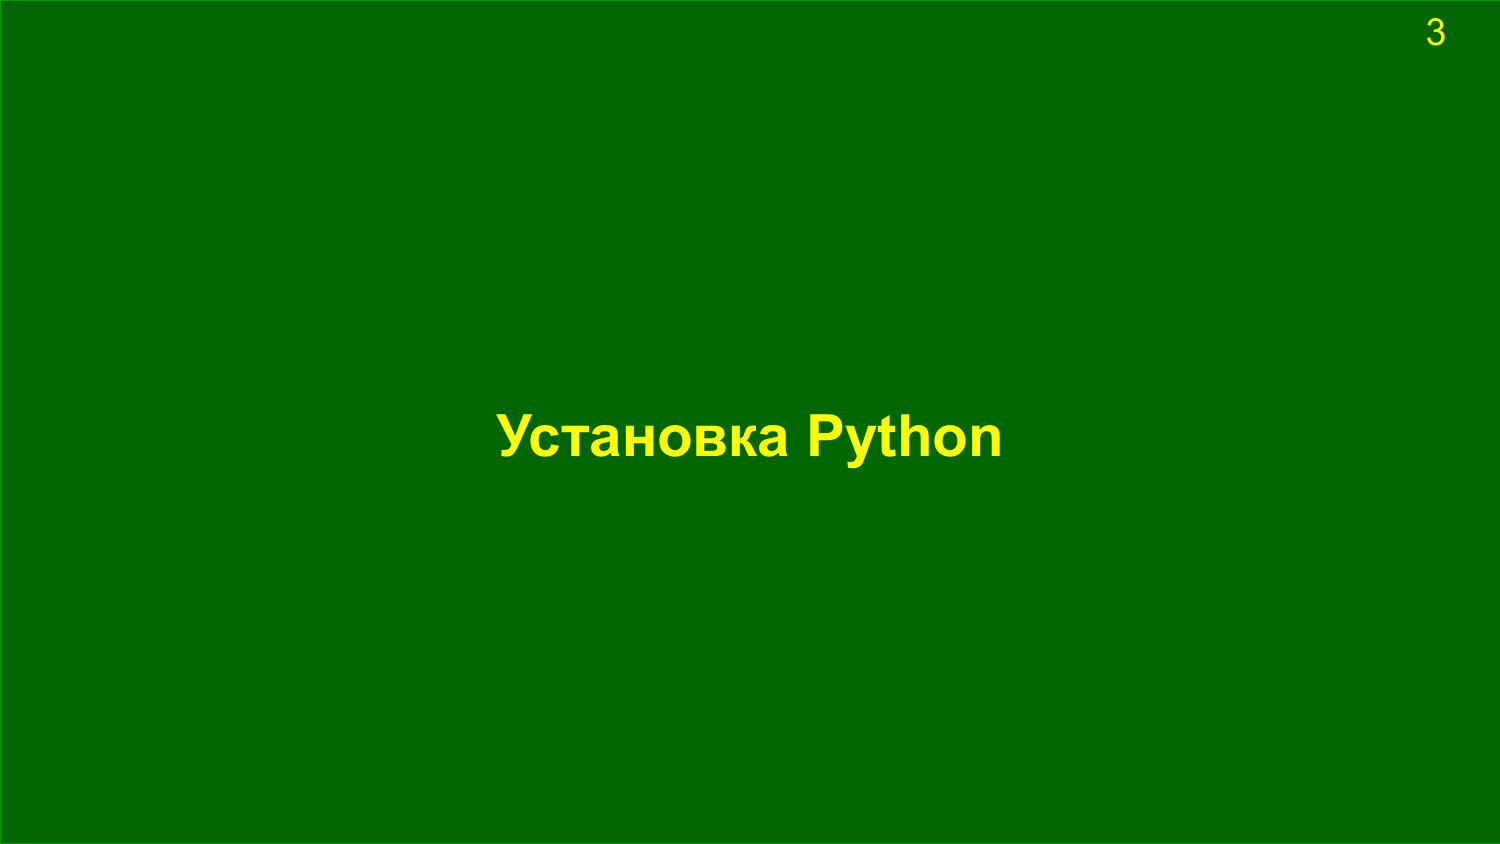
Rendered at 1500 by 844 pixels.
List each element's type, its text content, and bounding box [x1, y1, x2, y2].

title Установка Python [75, 342, 1425, 531]
